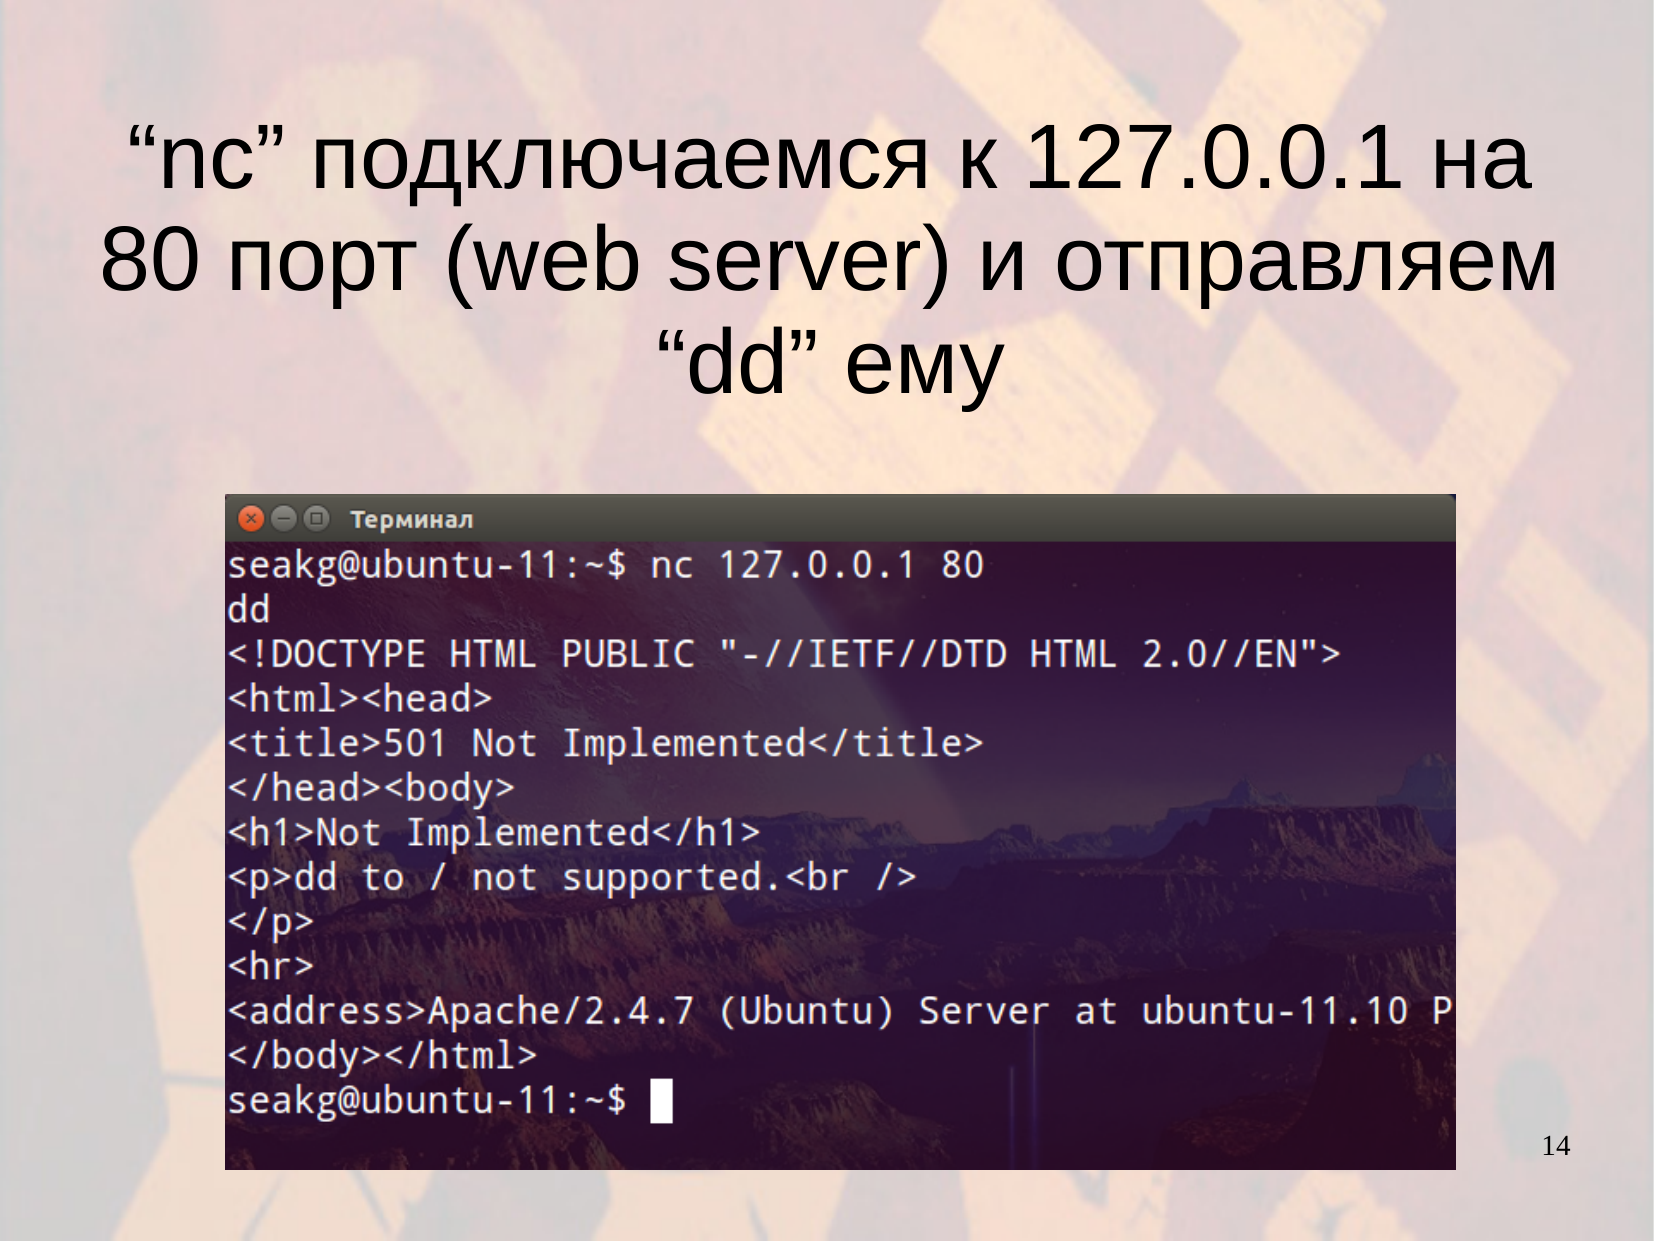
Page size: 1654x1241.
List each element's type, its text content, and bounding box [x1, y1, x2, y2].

picture [0, 0, 1654, 1241]
title “nc” подключаемся к 127.0.0.1 на 80 порт (web server) и отправляем “dd” ему [86, 105, 1576, 414]
